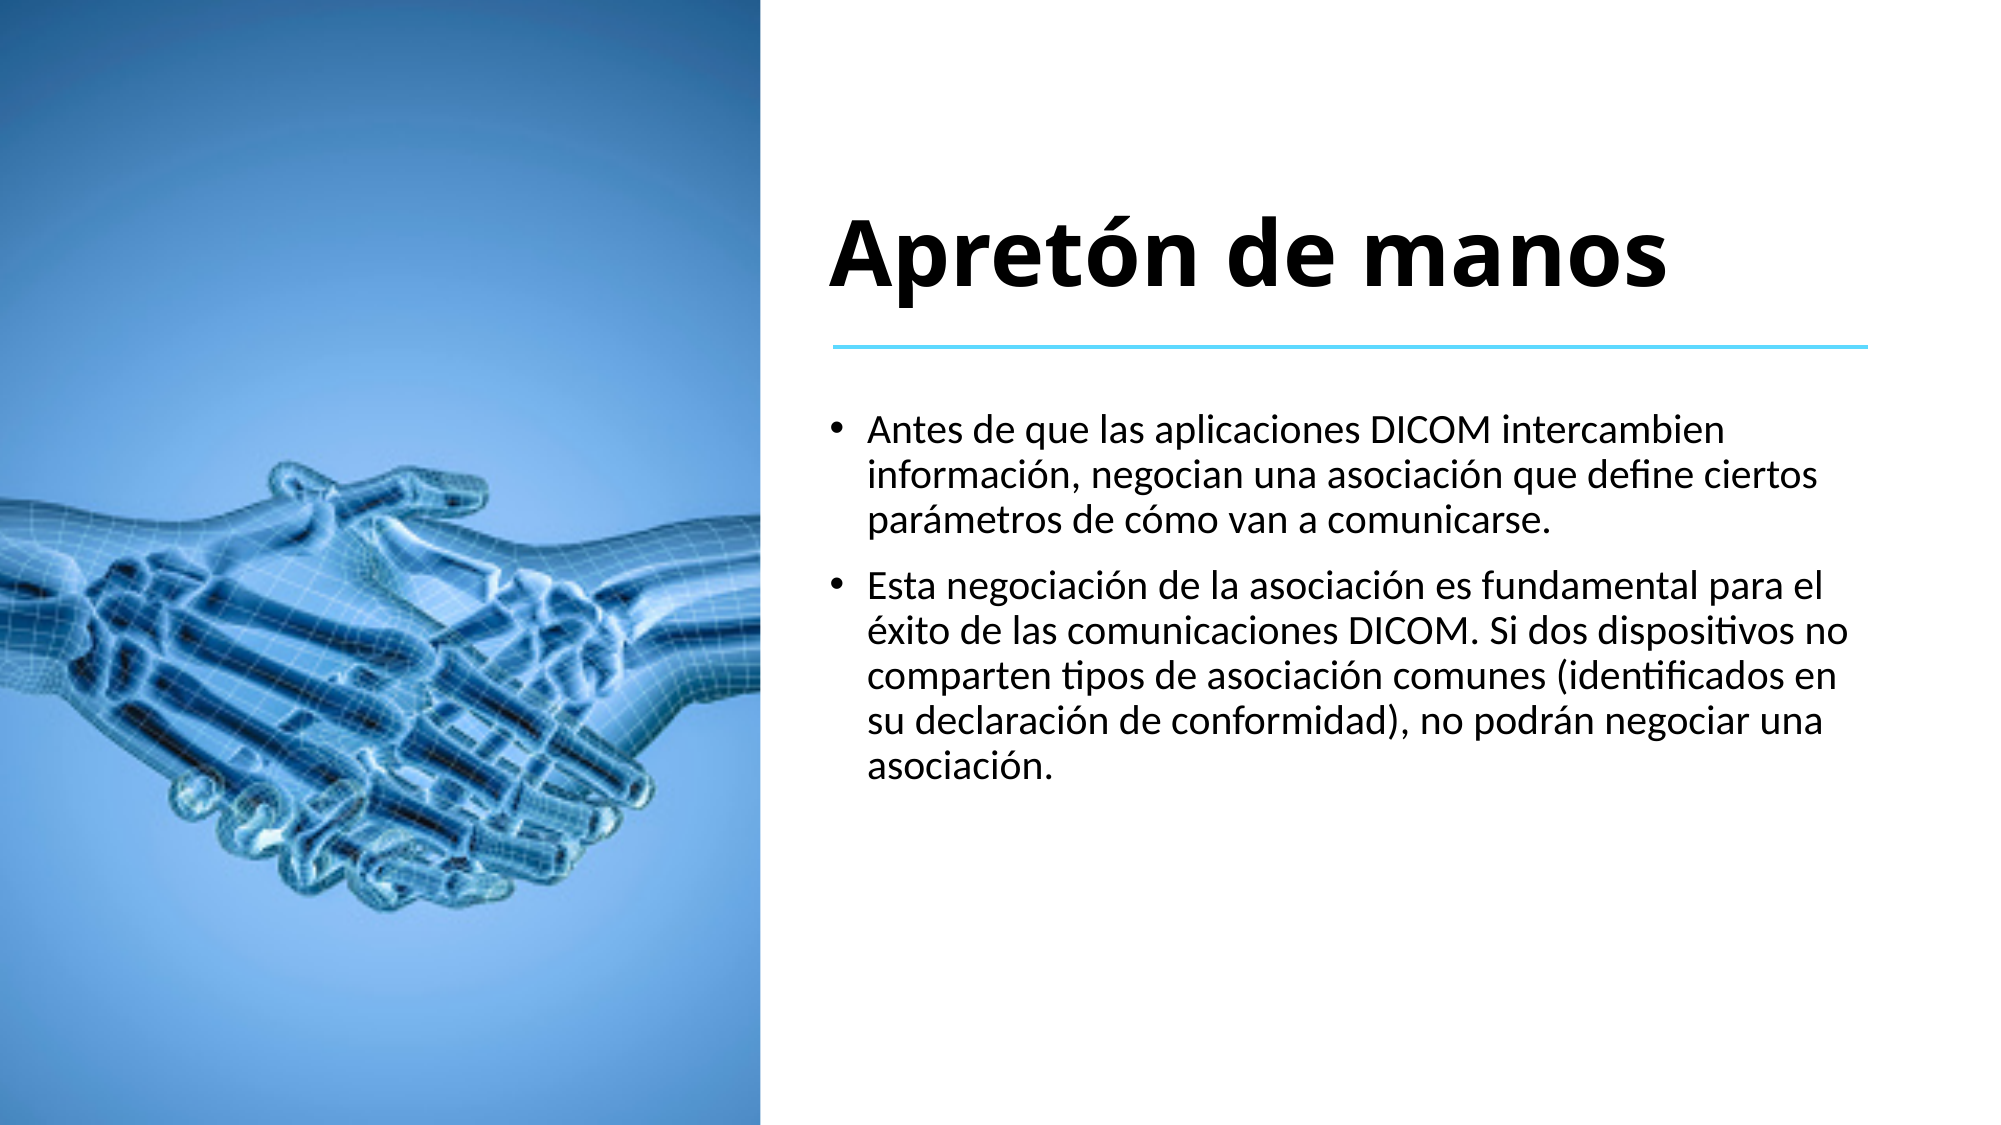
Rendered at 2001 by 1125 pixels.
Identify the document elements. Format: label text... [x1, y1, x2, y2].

title Apretón de manos [814, 103, 1895, 315]
picture [0, 0, 761, 1125]
list Antes de que las aplicaciones DICOM intercambien información, negocian una asociación que define ciertos parámetros de cómo van a comunicarse. Esta negociación de la asociación es fundamental para el éxito de las comunicaciones DICOM. Si dos dispositivos no comparten tipos de asociación comunes (identificados en su declaración de conformidad), no podrán negociar una asociación. [814, 399, 1895, 1021]
